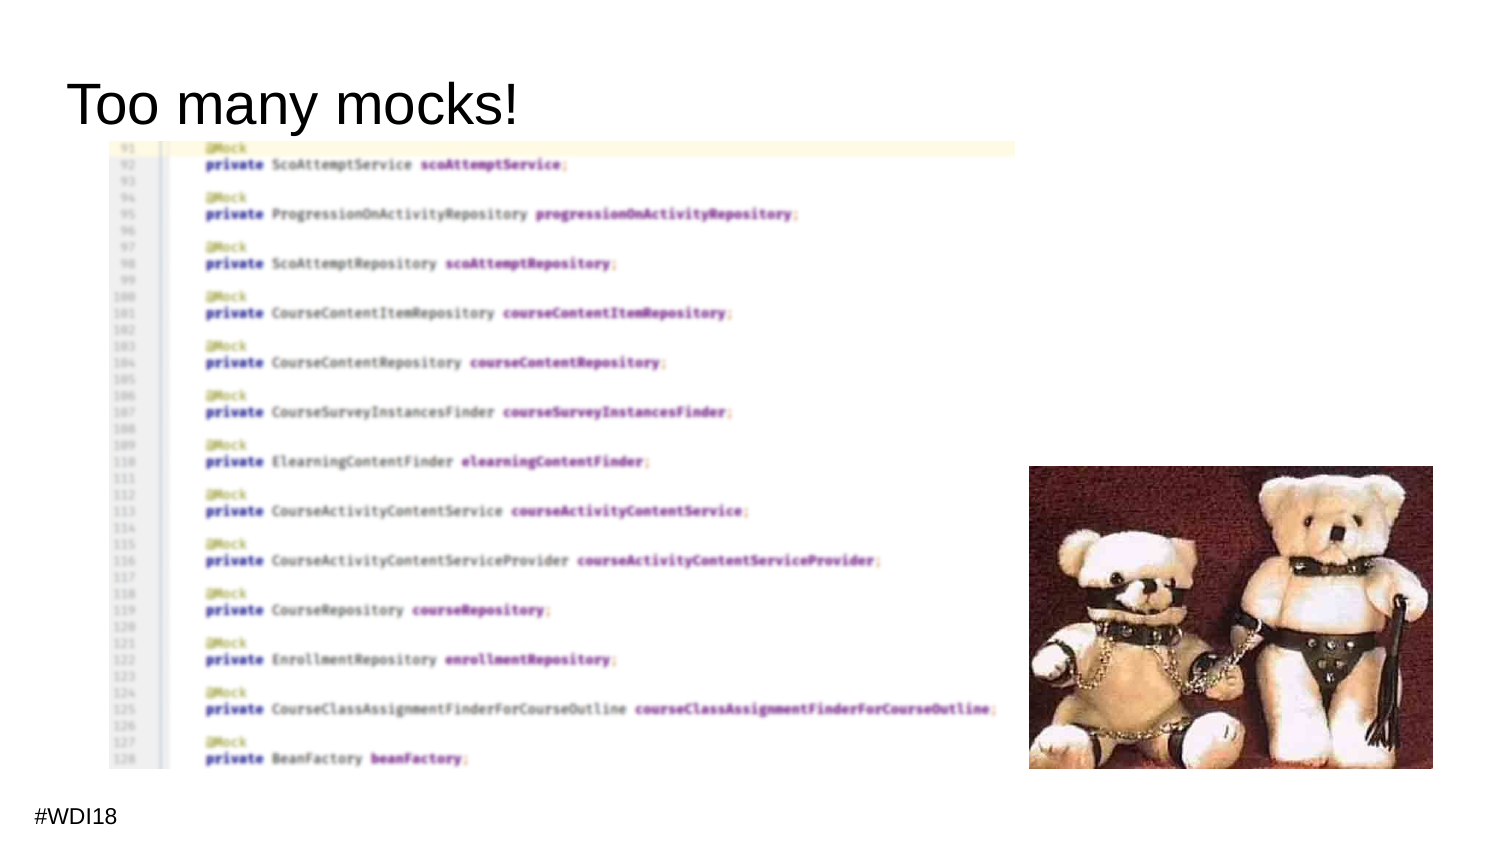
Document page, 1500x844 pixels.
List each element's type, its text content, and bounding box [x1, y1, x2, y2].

picture [1029, 466, 1433, 769]
text_box #WDI18 [0, 786, 247, 844]
title Too many mocks! [51, 50, 1449, 134]
picture [109, 141, 1015, 769]
